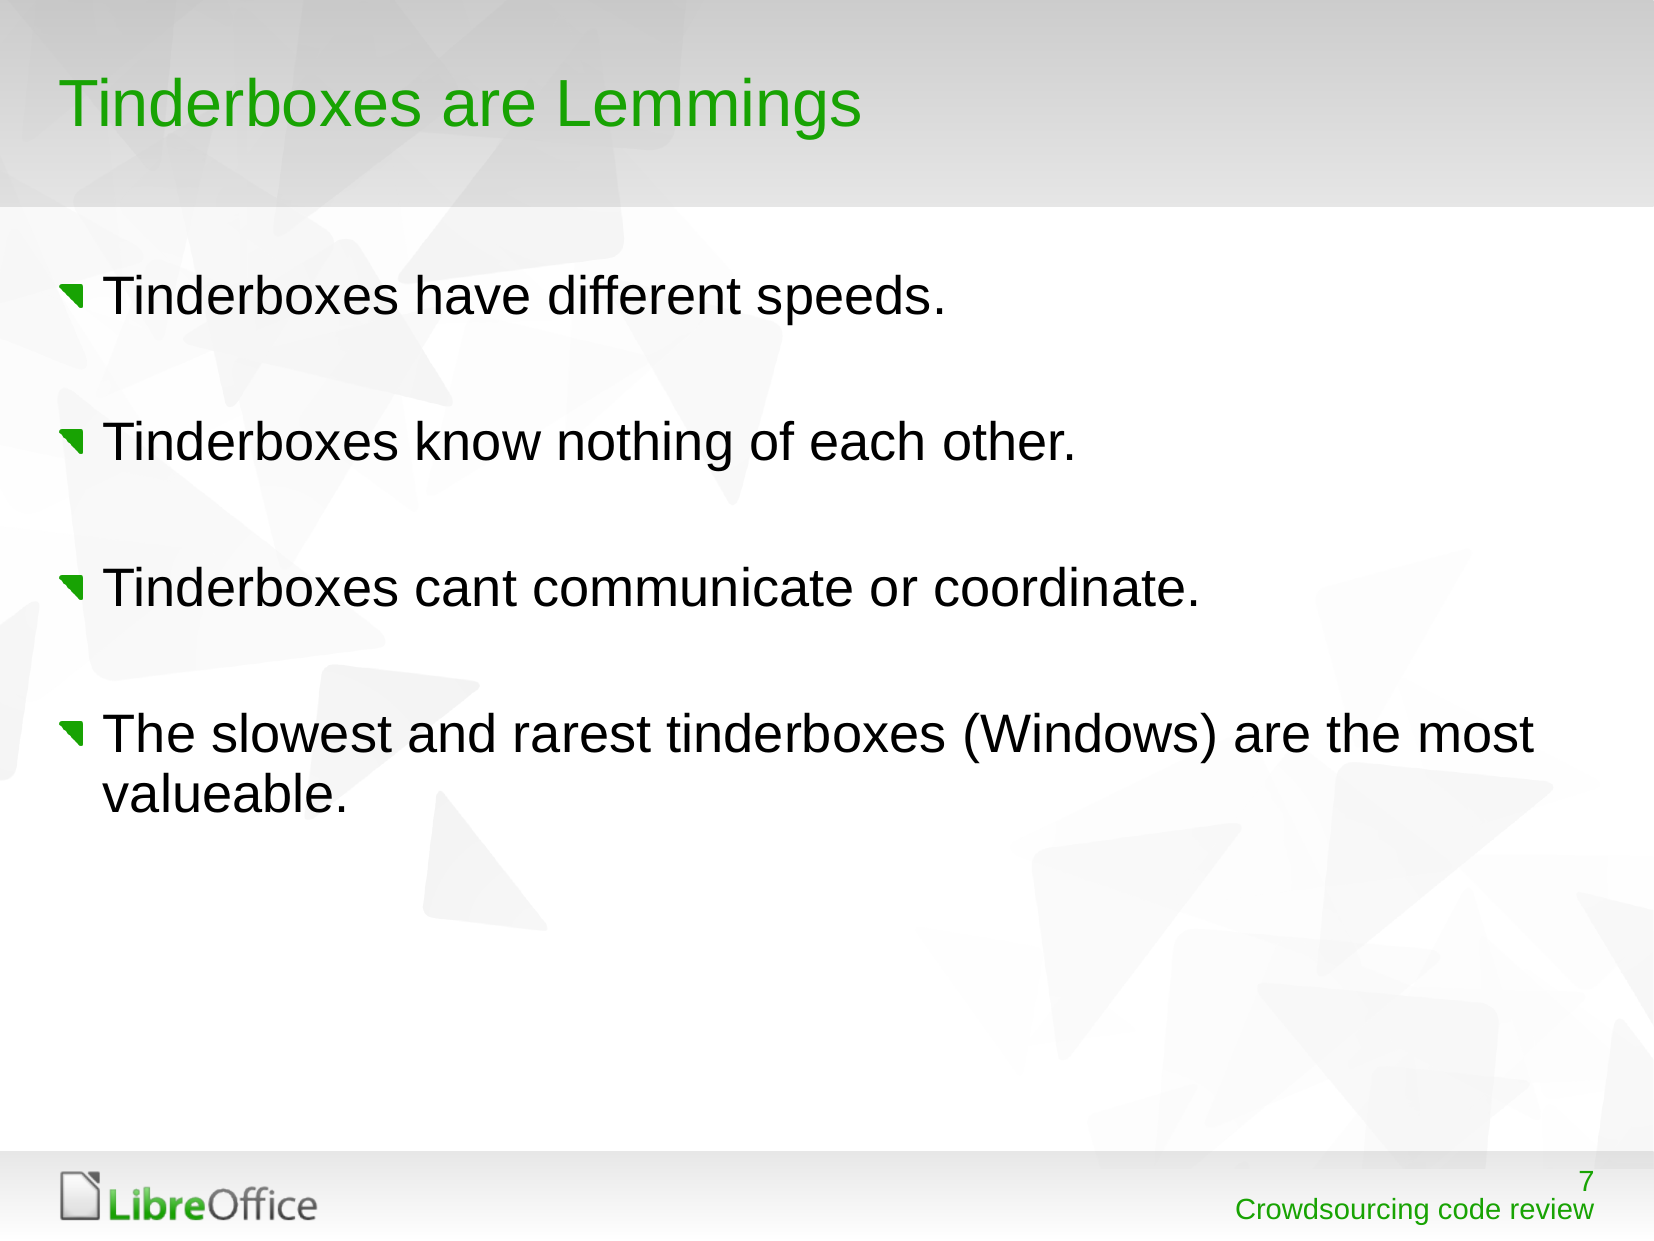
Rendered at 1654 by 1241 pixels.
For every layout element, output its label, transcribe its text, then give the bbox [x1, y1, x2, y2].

picture [41, 1152, 337, 1240]
list Tinderboxes have different speeds. Tinderboxes know nothing of each other. Tinderboxes cant communicate or coordinate. The slowest and rarest tinderboxes (Windows) are the most valueable. [59, 265, 1595, 1114]
picture [915, 548, 1654, 1169]
picture [0, 0, 783, 931]
title Tinderboxes are Lemmings [59, 29, 1595, 178]
